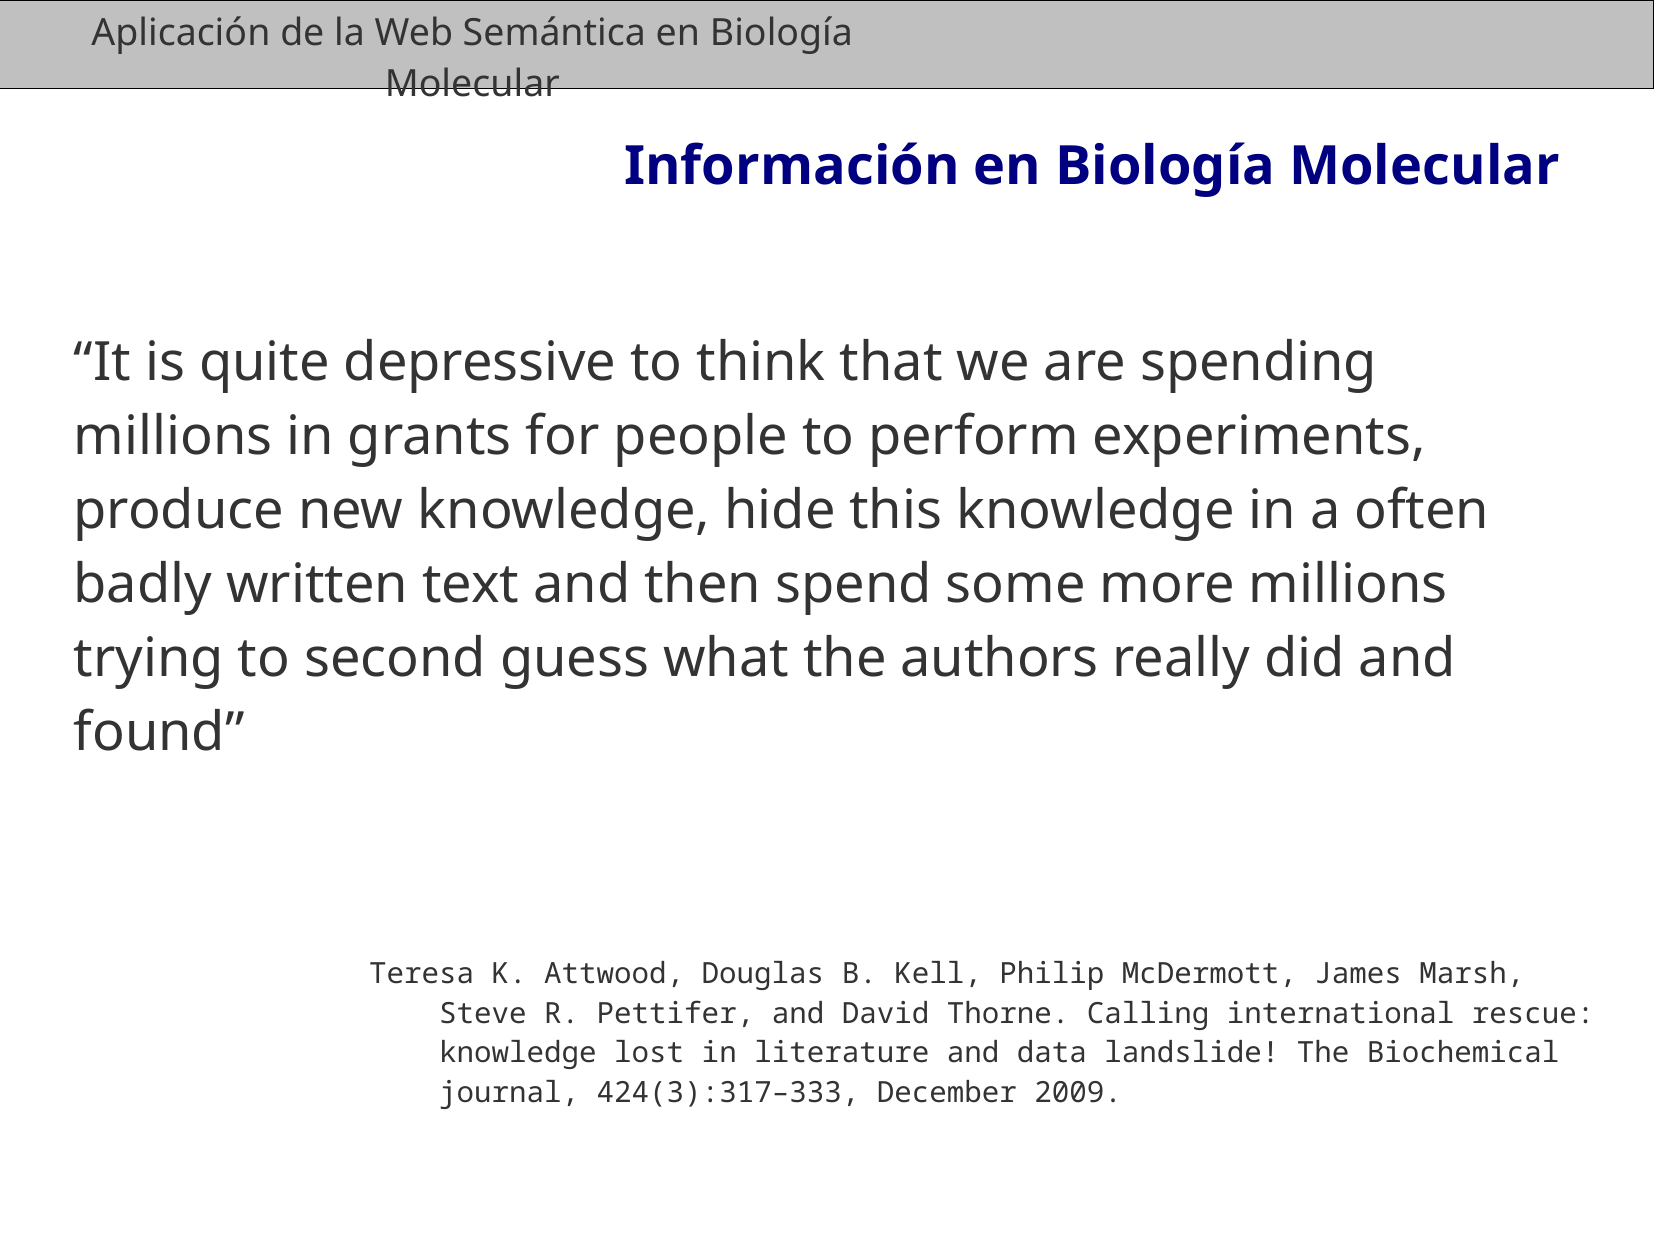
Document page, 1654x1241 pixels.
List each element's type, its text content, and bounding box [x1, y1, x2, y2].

text_box Aplicación de la Web Semántica en Biología Molecular [0, 23, 945, 89]
text_box Información en Biología Molecular [531, 125, 1654, 202]
text_box Teresa K. Attwood, Douglas B. Kell, Philip McDermott, James Marsh, Steve R. Pettifer, and David Thorne. Calling international rescue: knowledge lost in literature and data landslide! The Biochemical journal, 424(3):317–333, December 2009. [354, 944, 1625, 1092]
text_box “It is quite depressive to think that we are spending millions in grants for people to perform experiments, produce new knowledge, hide this knowledge in a often badly written text and then spend some more millions trying to second guess what the authors really did and found” [59, 314, 1595, 694]
text_box [0, 0, 1654, 89]
